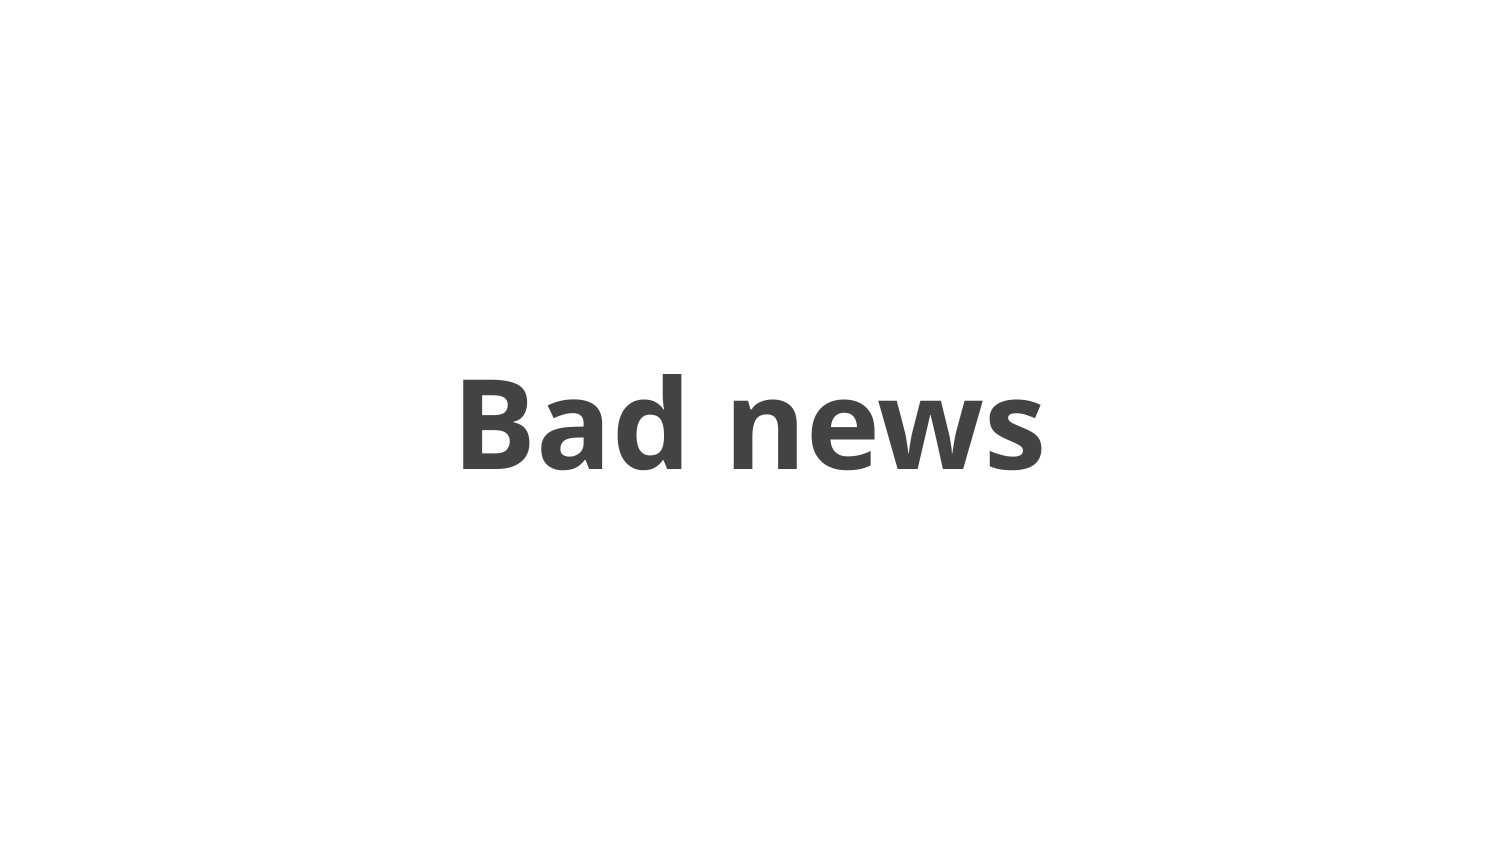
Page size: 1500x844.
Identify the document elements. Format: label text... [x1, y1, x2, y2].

title Bad news [280, 334, 1220, 510]
